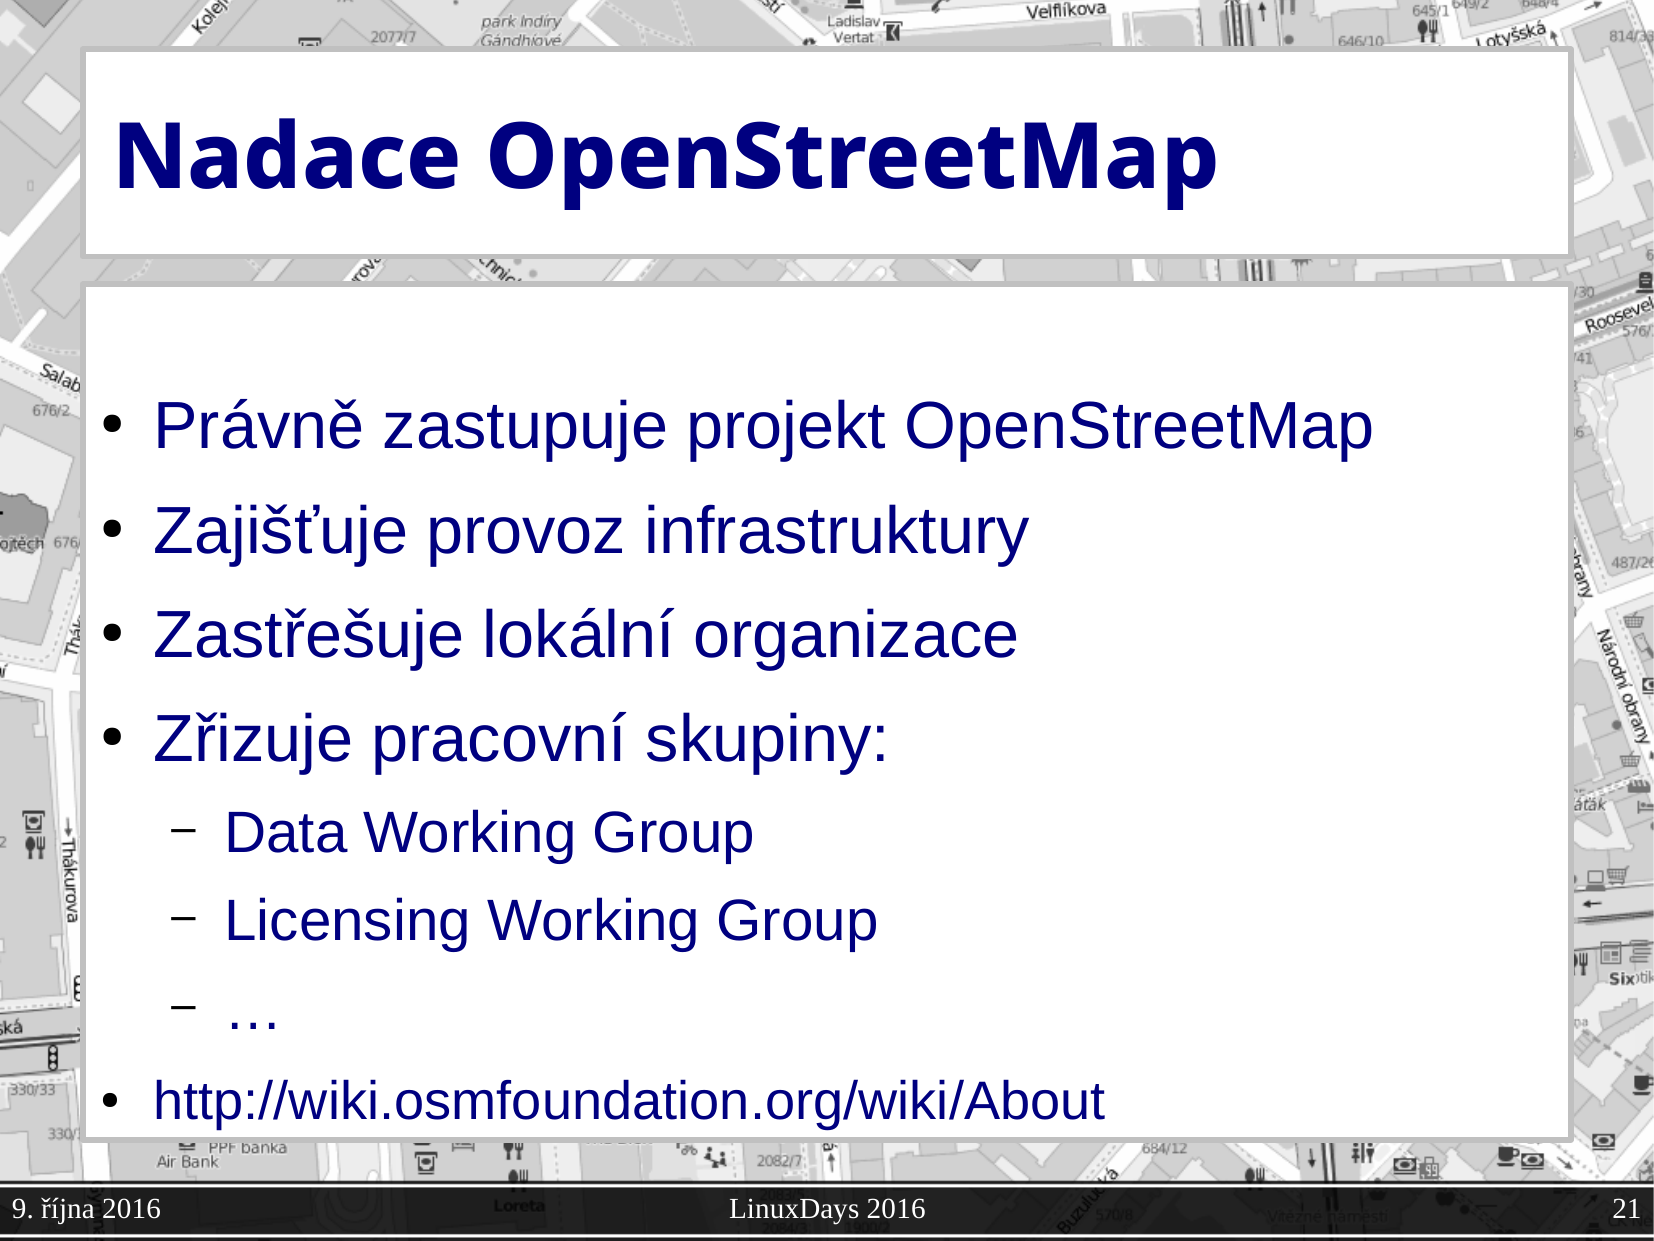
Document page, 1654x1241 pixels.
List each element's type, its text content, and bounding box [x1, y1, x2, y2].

list Právně zastupuje projekt OpenStreetMap Zajišťuje provoz infrastruktury Zastřešuje lokální organizace Zřizuje pracovní skupiny: Data Working Group Licensing Working Group … http://wiki.osmfoundation.org/wiki/About [82, 284, 1571, 1140]
title Nadace OpenStreetMap [82, 49, 1571, 257]
picture [0, 0, 1654, 1241]
